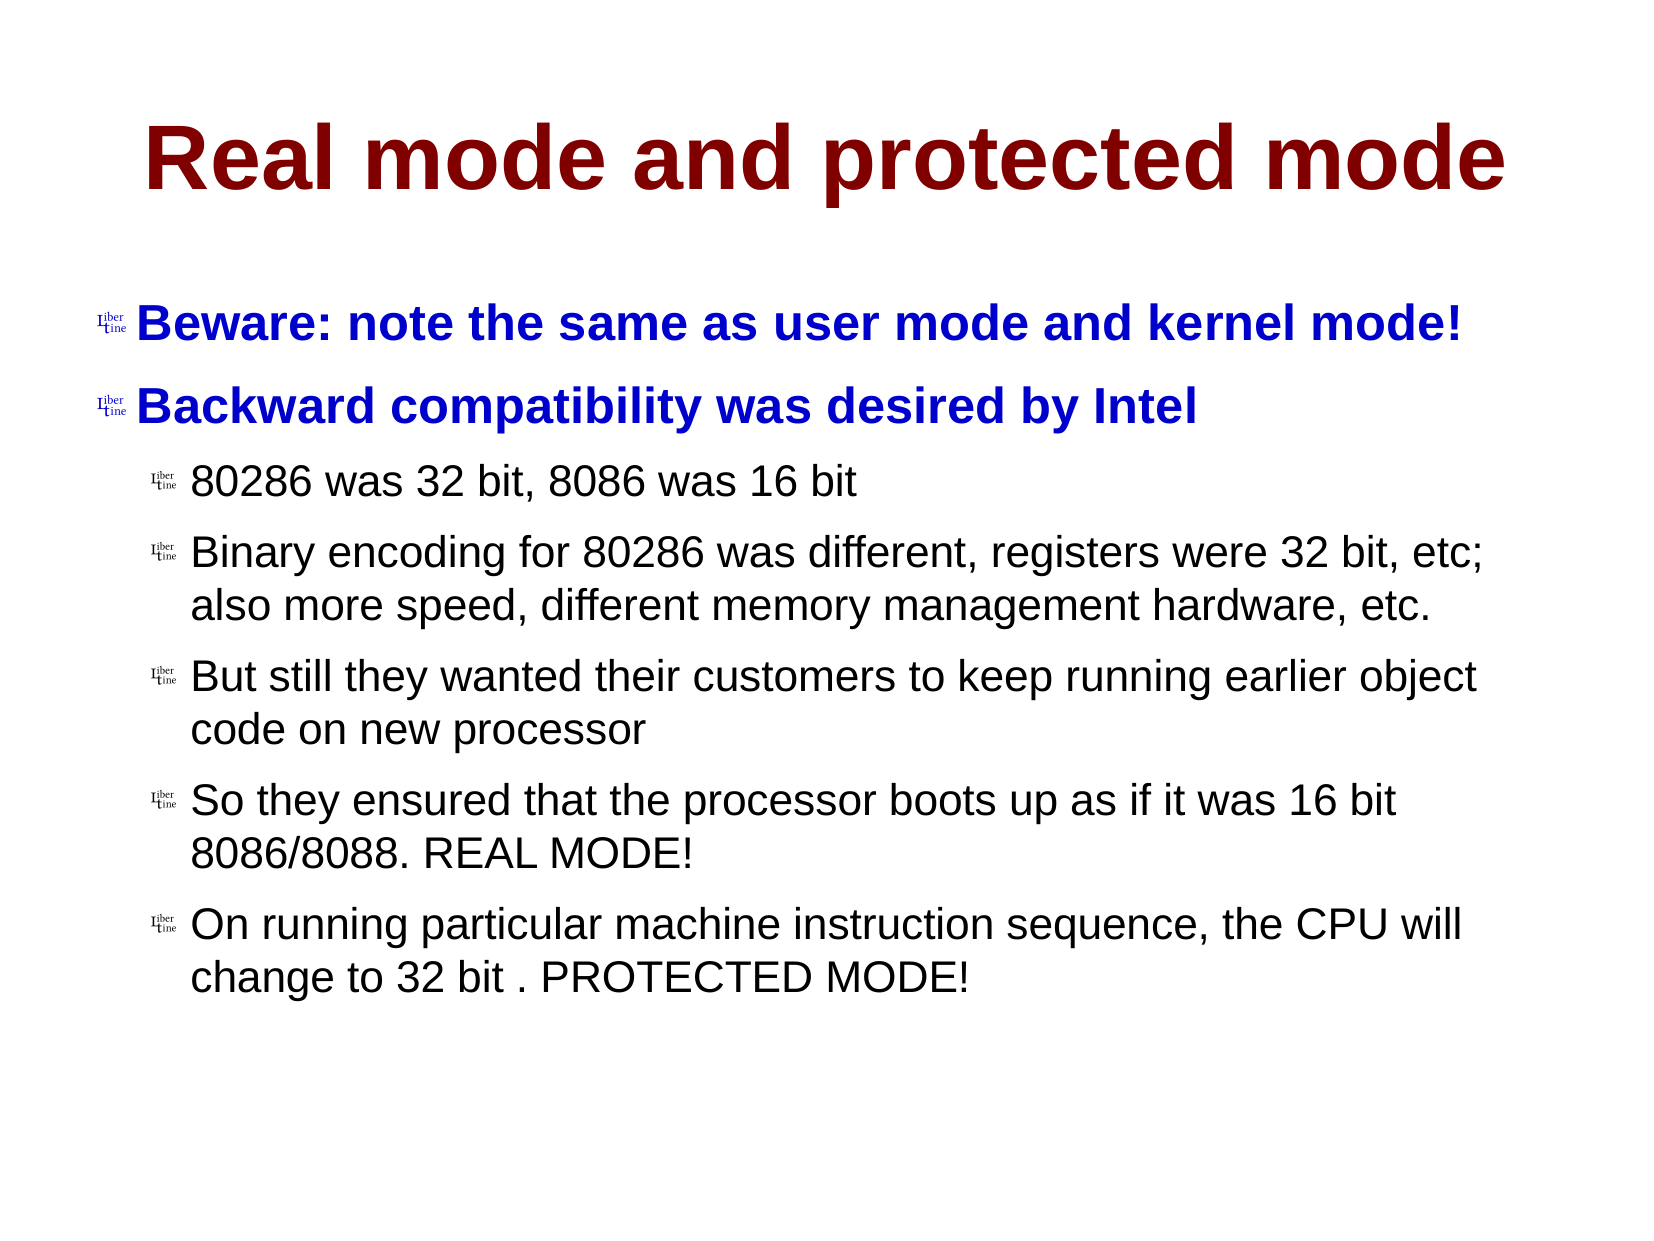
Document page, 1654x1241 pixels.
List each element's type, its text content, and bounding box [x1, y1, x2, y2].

title Real mode and protected mode [82, 49, 1571, 257]
list Beware: note the same as user mode and kernel mode! Backward compatibility was desired by Intel 80286 was 32 bit, 8086 was 16 bit Binary encoding for 80286 was different, registers were 32 bit, etc; also more speed, different memory management hardware, etc. But still they wanted their customers to keep running earlier object code on new processor So they ensured that the processor boots up as if it was 16 bit 8086/8088. REAL MODE! On running particular machine instruction sequence, the CPU will change to 32 bit . PROTECTED MODE! [82, 290, 1571, 1010]
